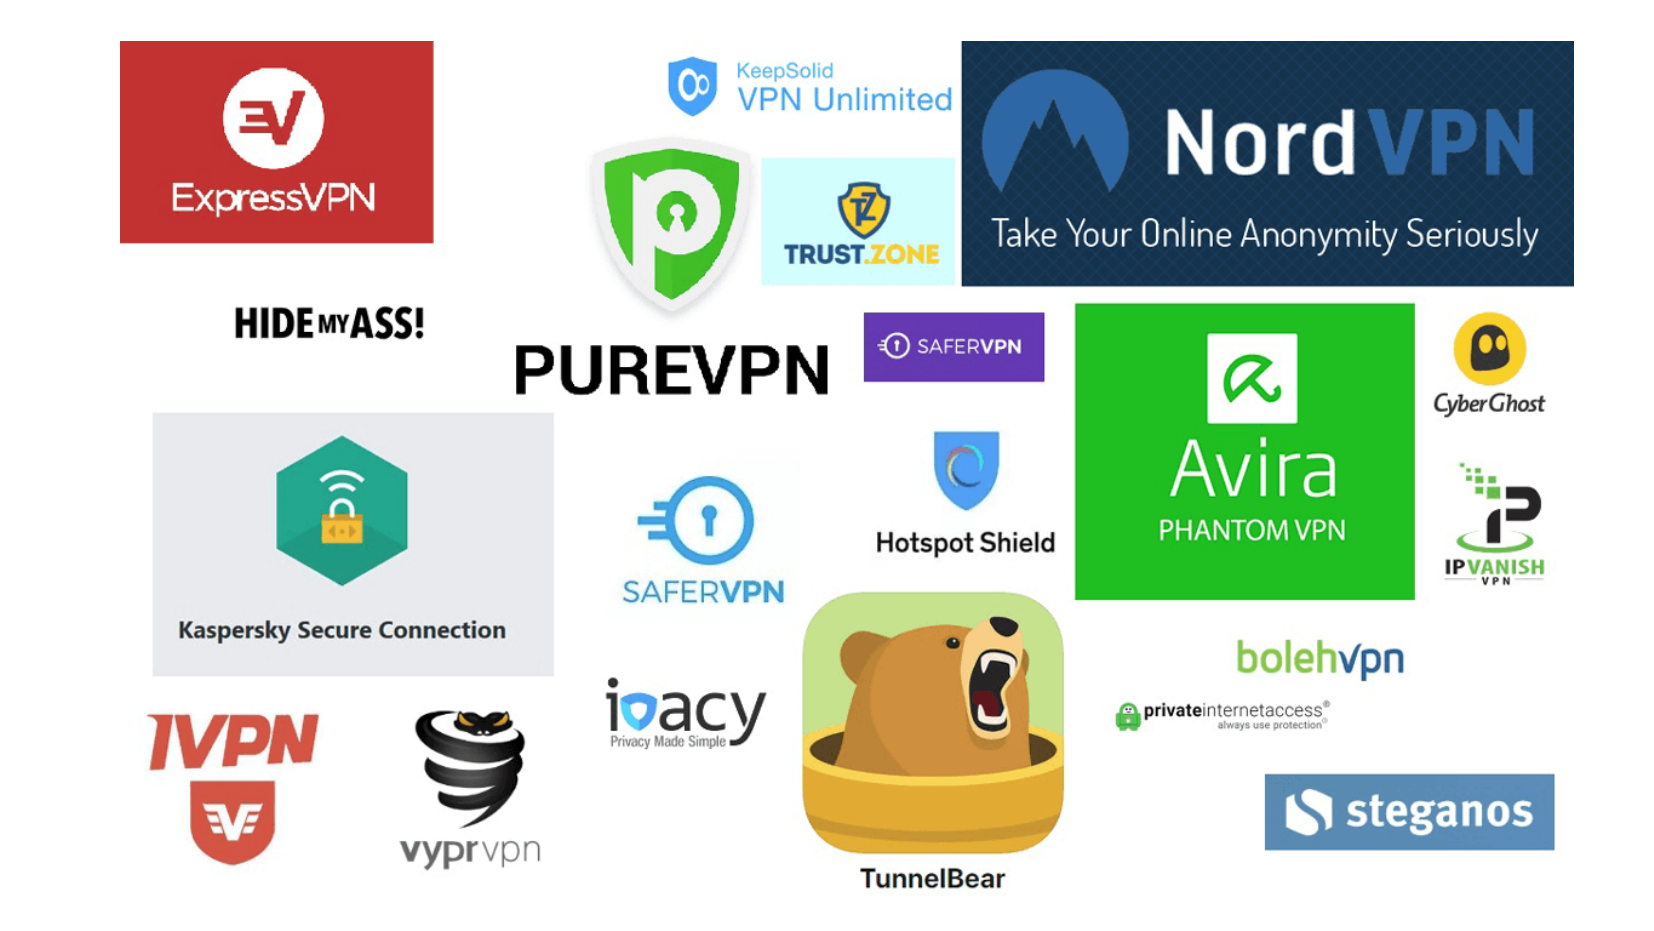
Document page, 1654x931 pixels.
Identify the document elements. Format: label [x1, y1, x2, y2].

picture [120, 41, 1574, 914]
